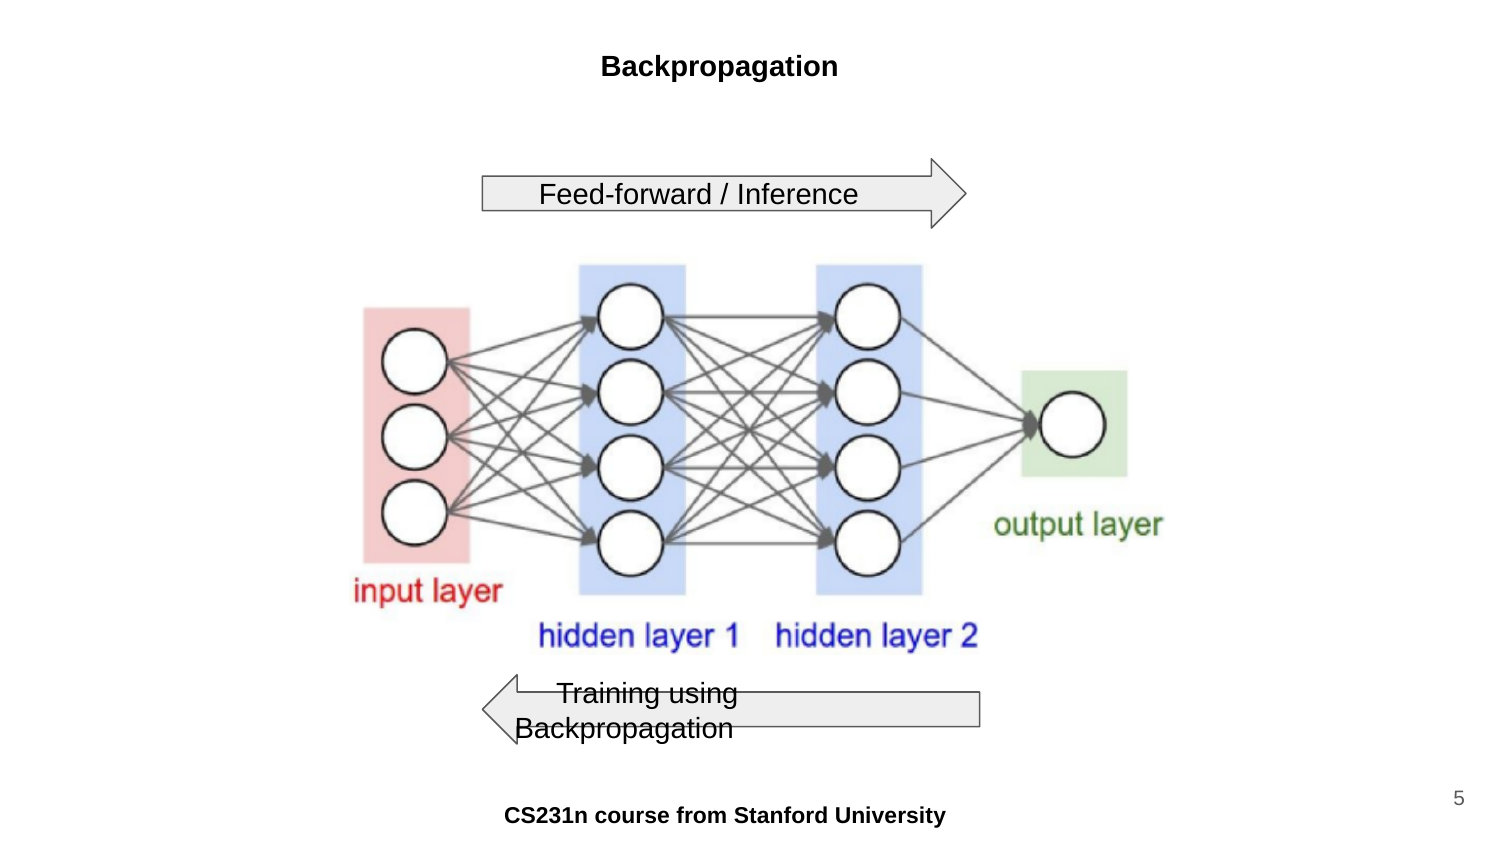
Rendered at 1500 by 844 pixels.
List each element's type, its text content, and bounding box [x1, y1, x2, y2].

slide_number <number> [1389, 764, 1480, 830]
picture [349, 252, 1166, 655]
text_box CS231n course from Stanford University [489, 785, 981, 844]
text_box Backpropagation [585, 32, 898, 102]
text_box Training using Backpropagation [482, 674, 980, 745]
text_box Feed-forward / Inference [482, 158, 967, 229]
